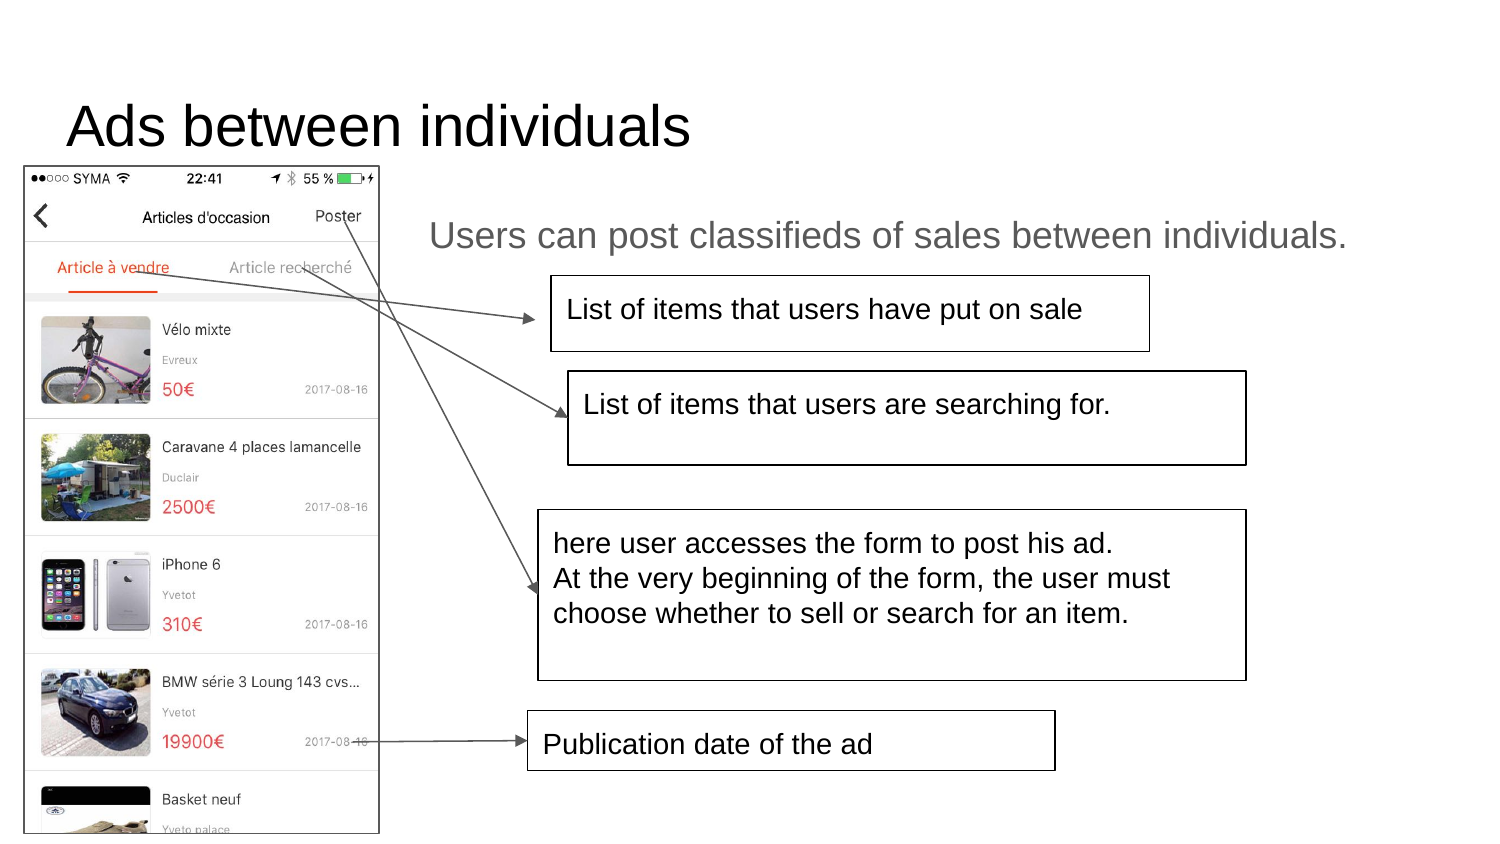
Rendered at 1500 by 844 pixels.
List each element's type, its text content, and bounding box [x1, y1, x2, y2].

title Ads between individuals [51, 72, 1449, 167]
text_box List of items that users have put on sale [551, 275, 1150, 352]
text_box here user accesses the form to post his ad. At the very beginning of the form, the user must choose whether to sell or search for an item. [538, 509, 1246, 681]
text_box Publication date of the ad [527, 710, 1056, 771]
list Users can post classifieds of sales between individuals. [414, 189, 1449, 750]
text_box List of items that users are searching for. [568, 370, 1246, 465]
picture [363, 300, 379, 309]
picture [24, 166, 379, 833]
